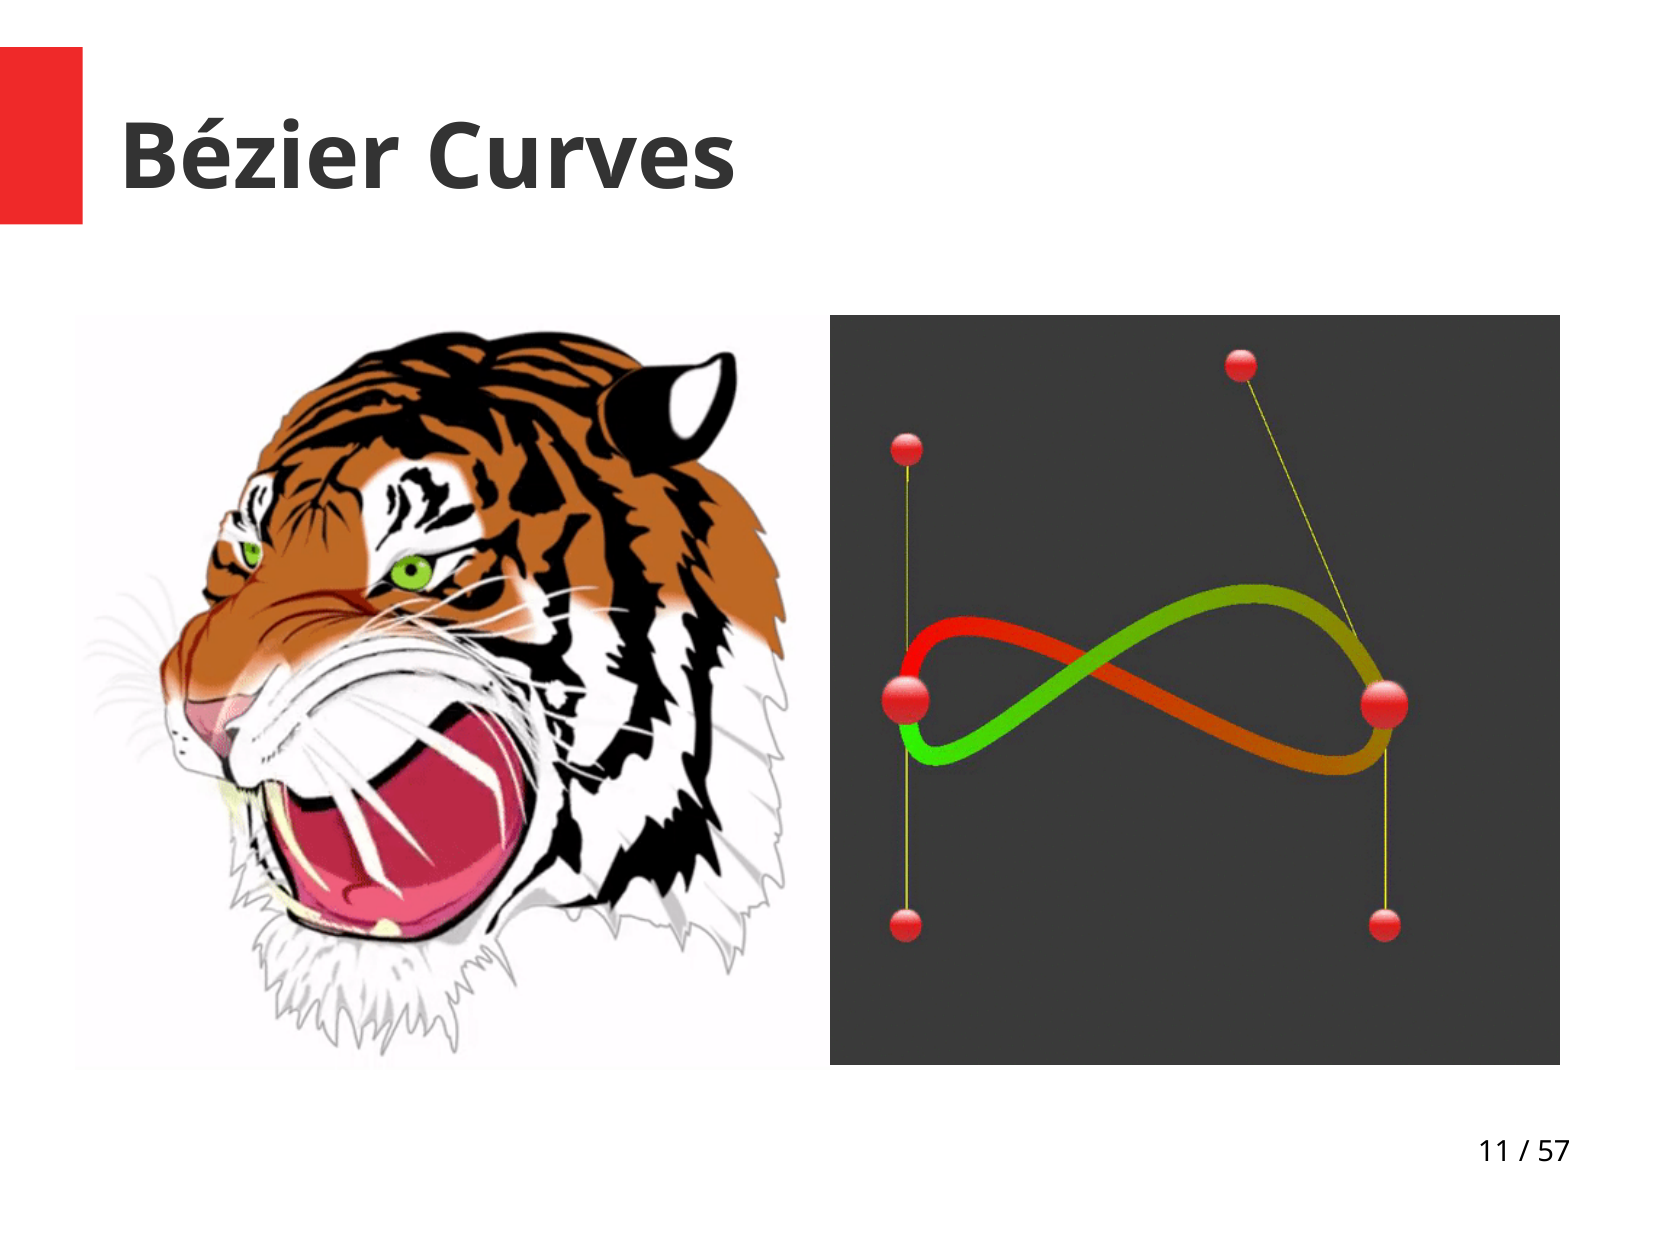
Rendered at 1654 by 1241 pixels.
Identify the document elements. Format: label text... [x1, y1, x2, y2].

title Bézier Curves [118, 49, 1571, 257]
picture [75, 315, 1561, 1071]
